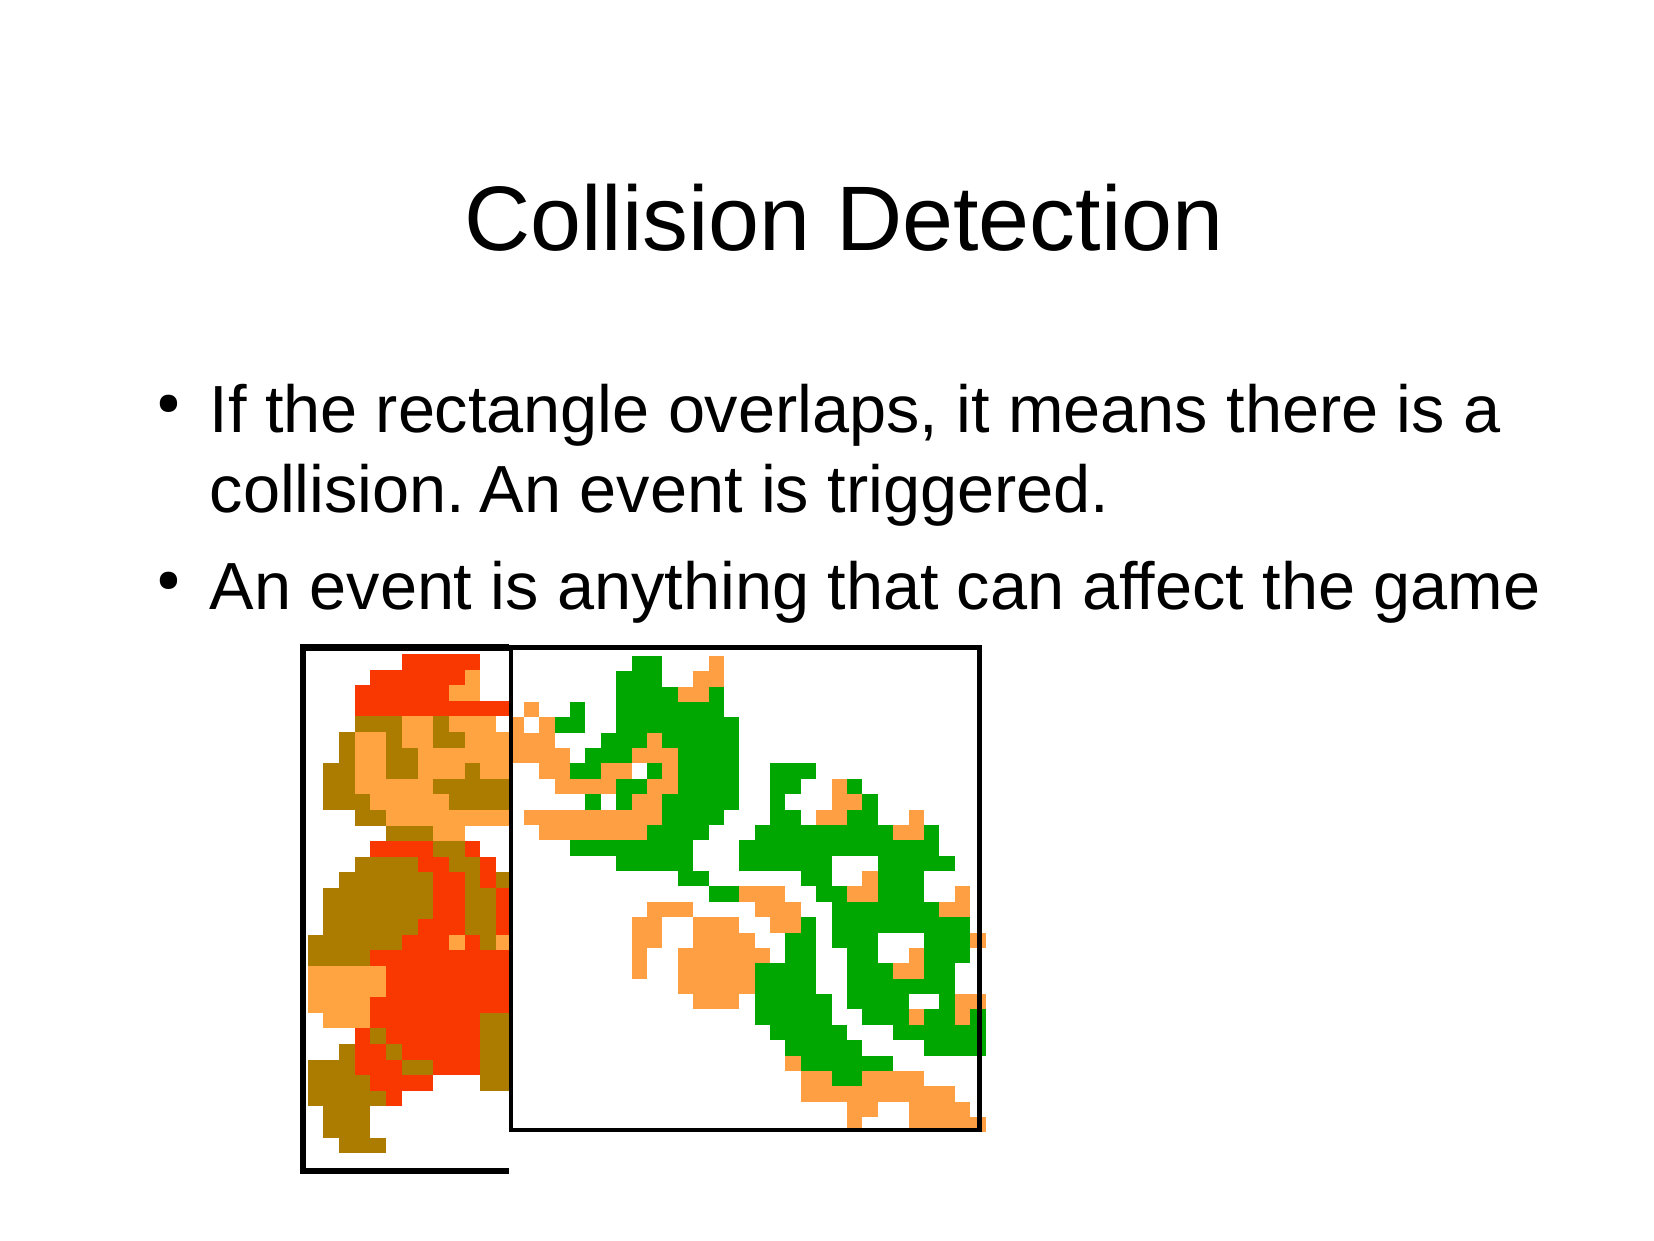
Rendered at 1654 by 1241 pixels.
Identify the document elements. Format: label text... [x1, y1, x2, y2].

list If the rectangle overlaps, it means there is a collision. An event is triggered. An event is anything that can affect the game [123, 358, 1571, 1103]
chart [513, 1103, 977, 1128]
title Collision Detection [124, 110, 1530, 317]
chart [261, 1103, 986, 1186]
